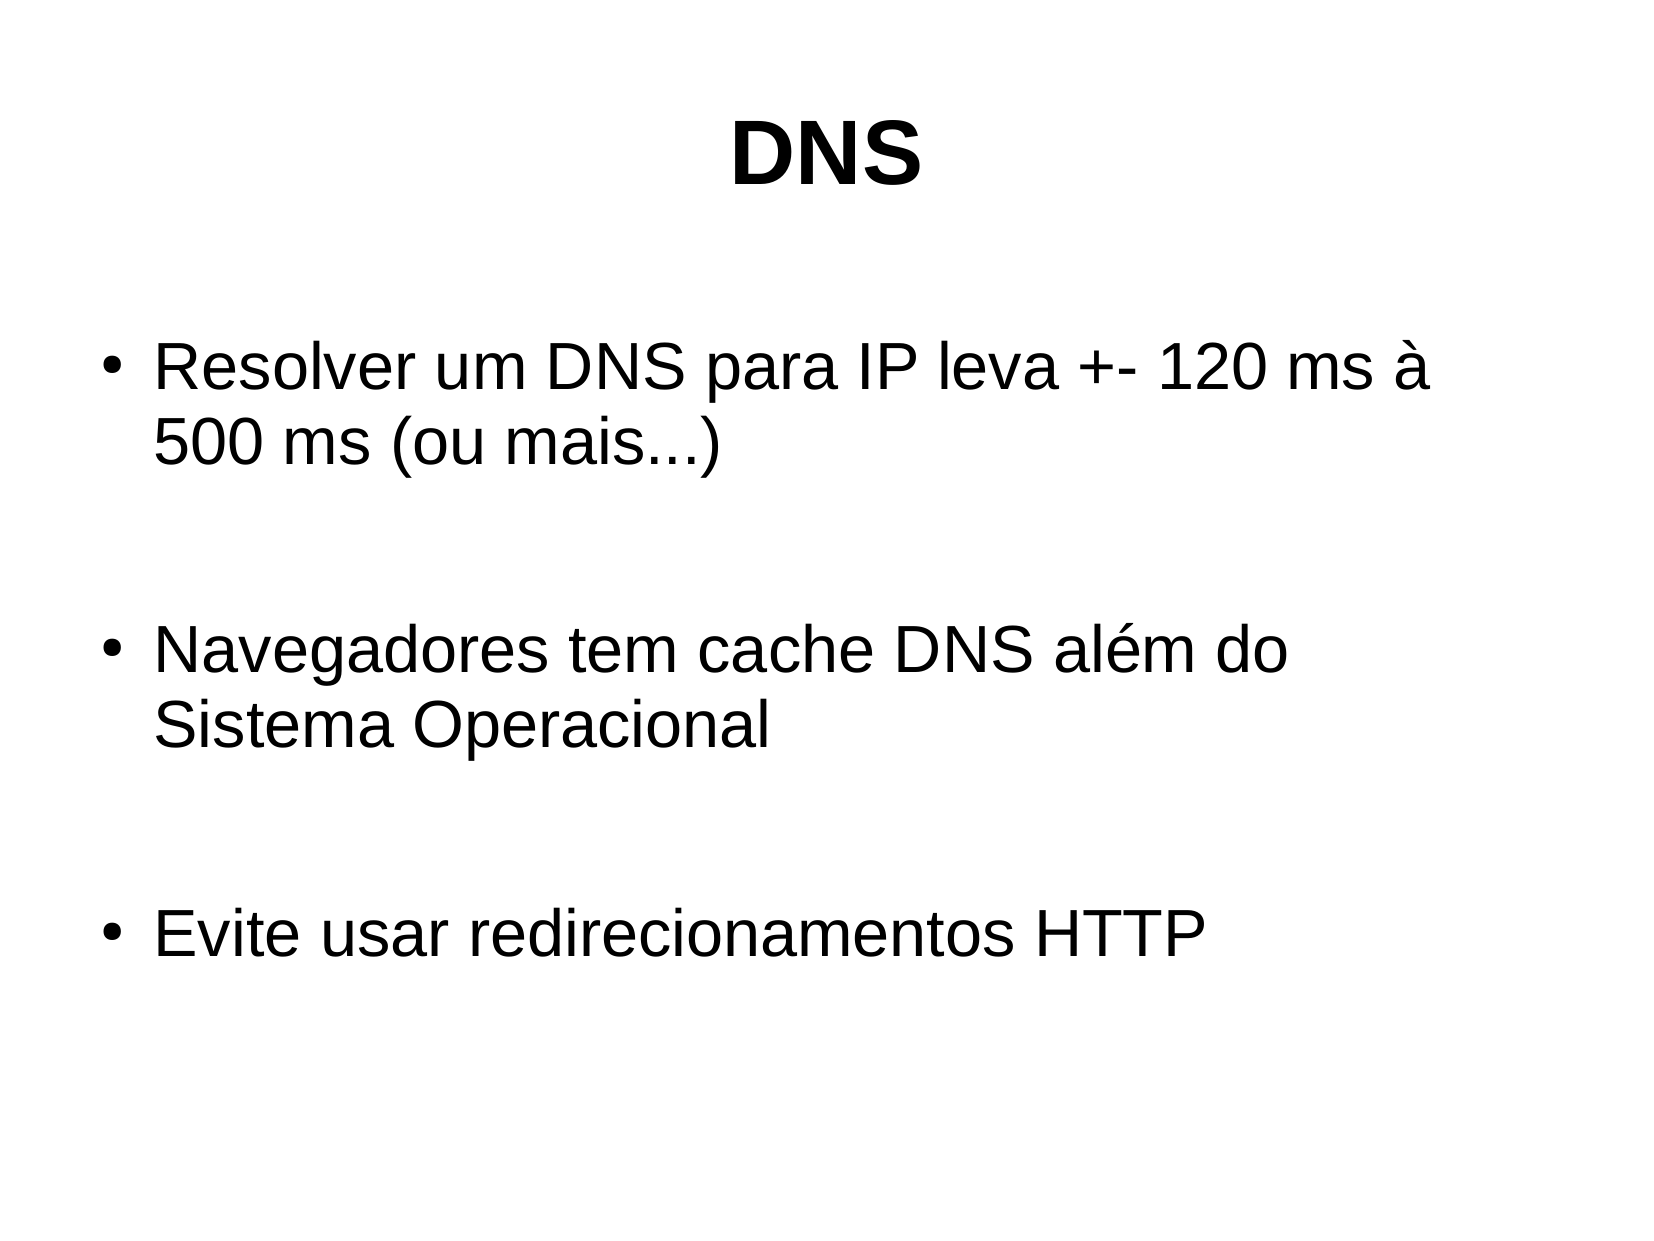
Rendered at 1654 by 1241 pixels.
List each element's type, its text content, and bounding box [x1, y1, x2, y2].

title DNS [82, 49, 1571, 257]
list Resolver um DNS para IP leva +- 120 ms à 500 ms (ou mais...) Navegadores tem cache DNS além do Sistema Operacional Evite usar redirecionamentos HTTP [82, 290, 1538, 1010]
